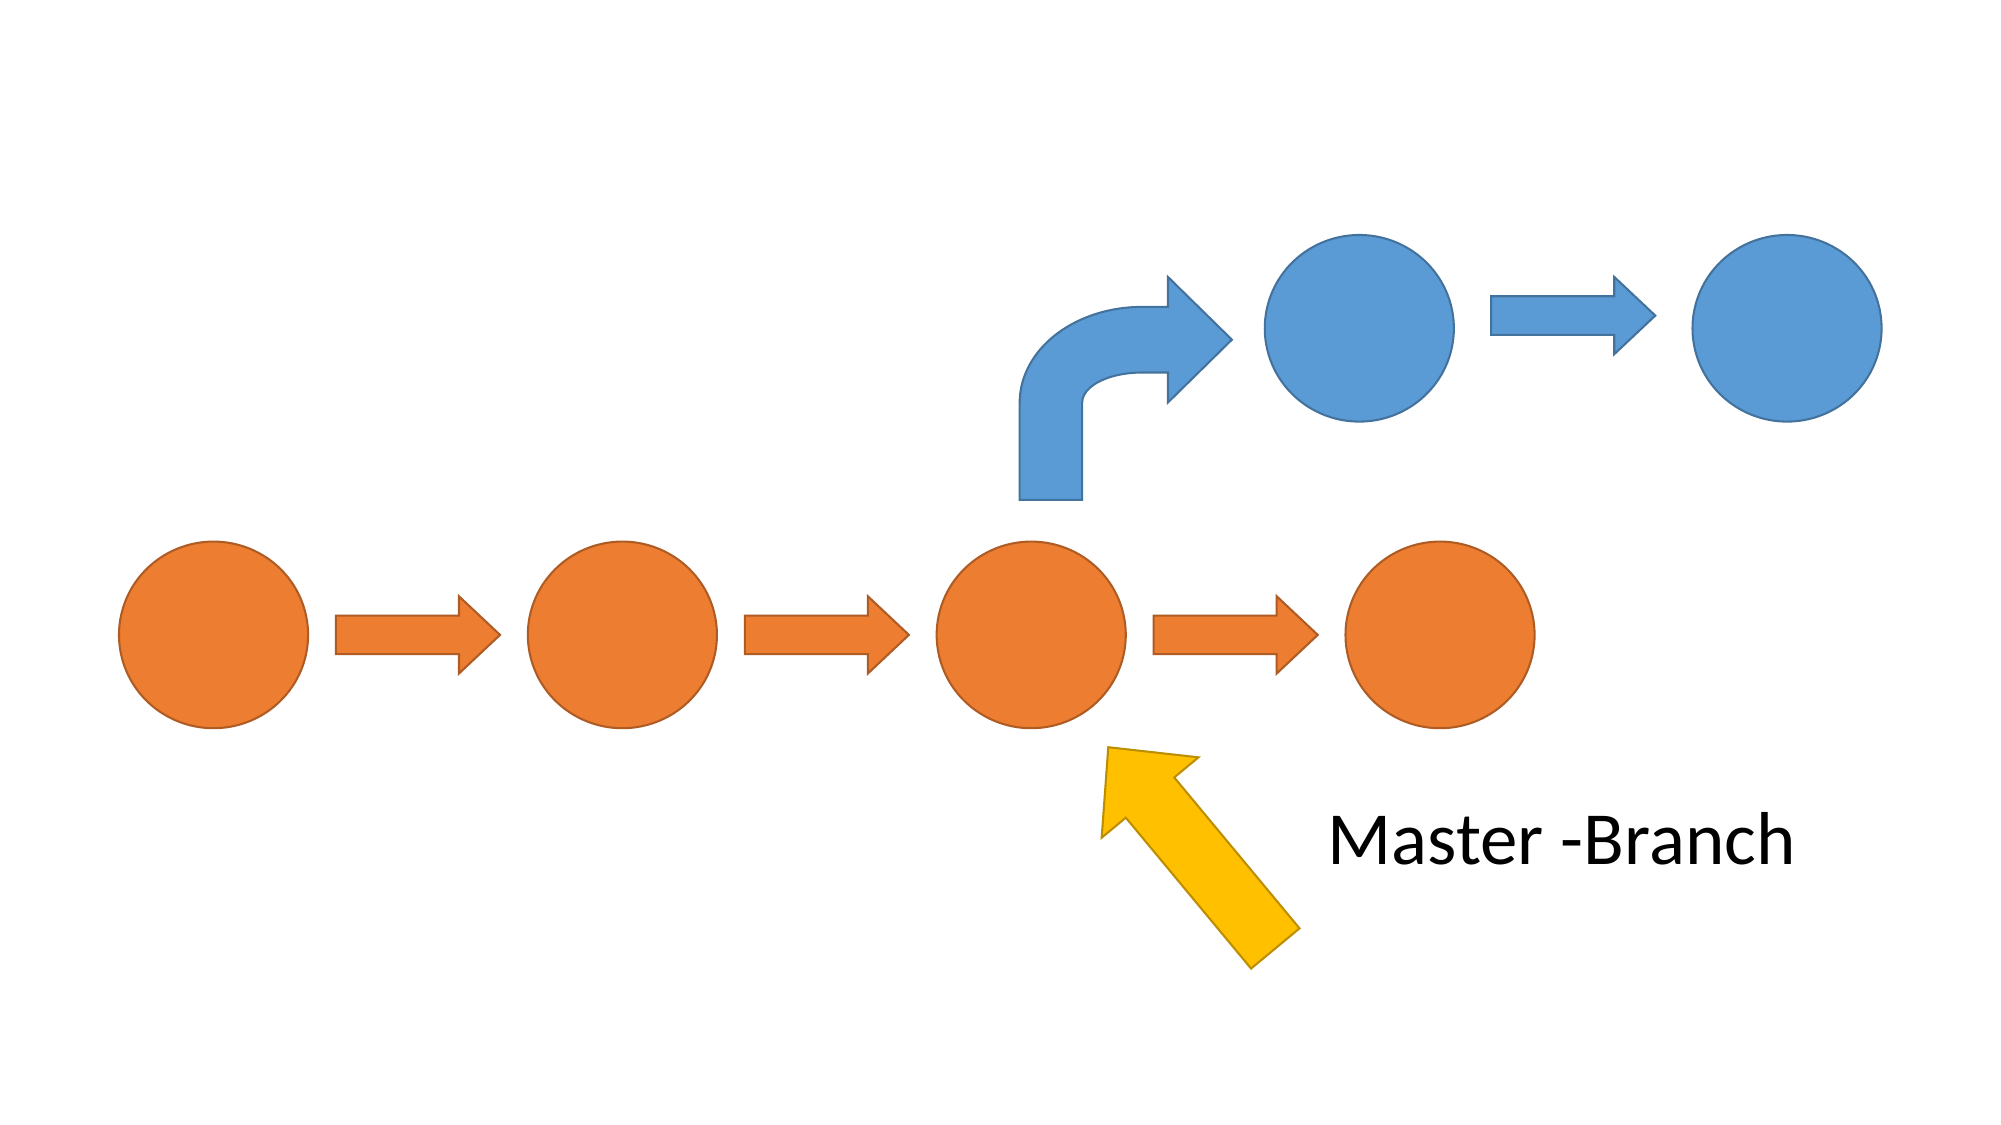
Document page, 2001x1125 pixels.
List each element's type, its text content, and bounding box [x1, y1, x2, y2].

text_box [744, 596, 909, 674]
text_box [527, 541, 717, 729]
text_box [1345, 541, 1535, 729]
text_box [1153, 596, 1318, 674]
text_box [1692, 234, 1882, 422]
text_box [335, 596, 501, 674]
text_box [1101, 747, 1300, 969]
text_box [936, 541, 1126, 729]
text_box [118, 541, 309, 729]
text_box [1264, 234, 1454, 422]
text_box [1019, 276, 1232, 500]
text_box Master -Branch [1312, 782, 1842, 887]
text_box [1491, 276, 1656, 355]
